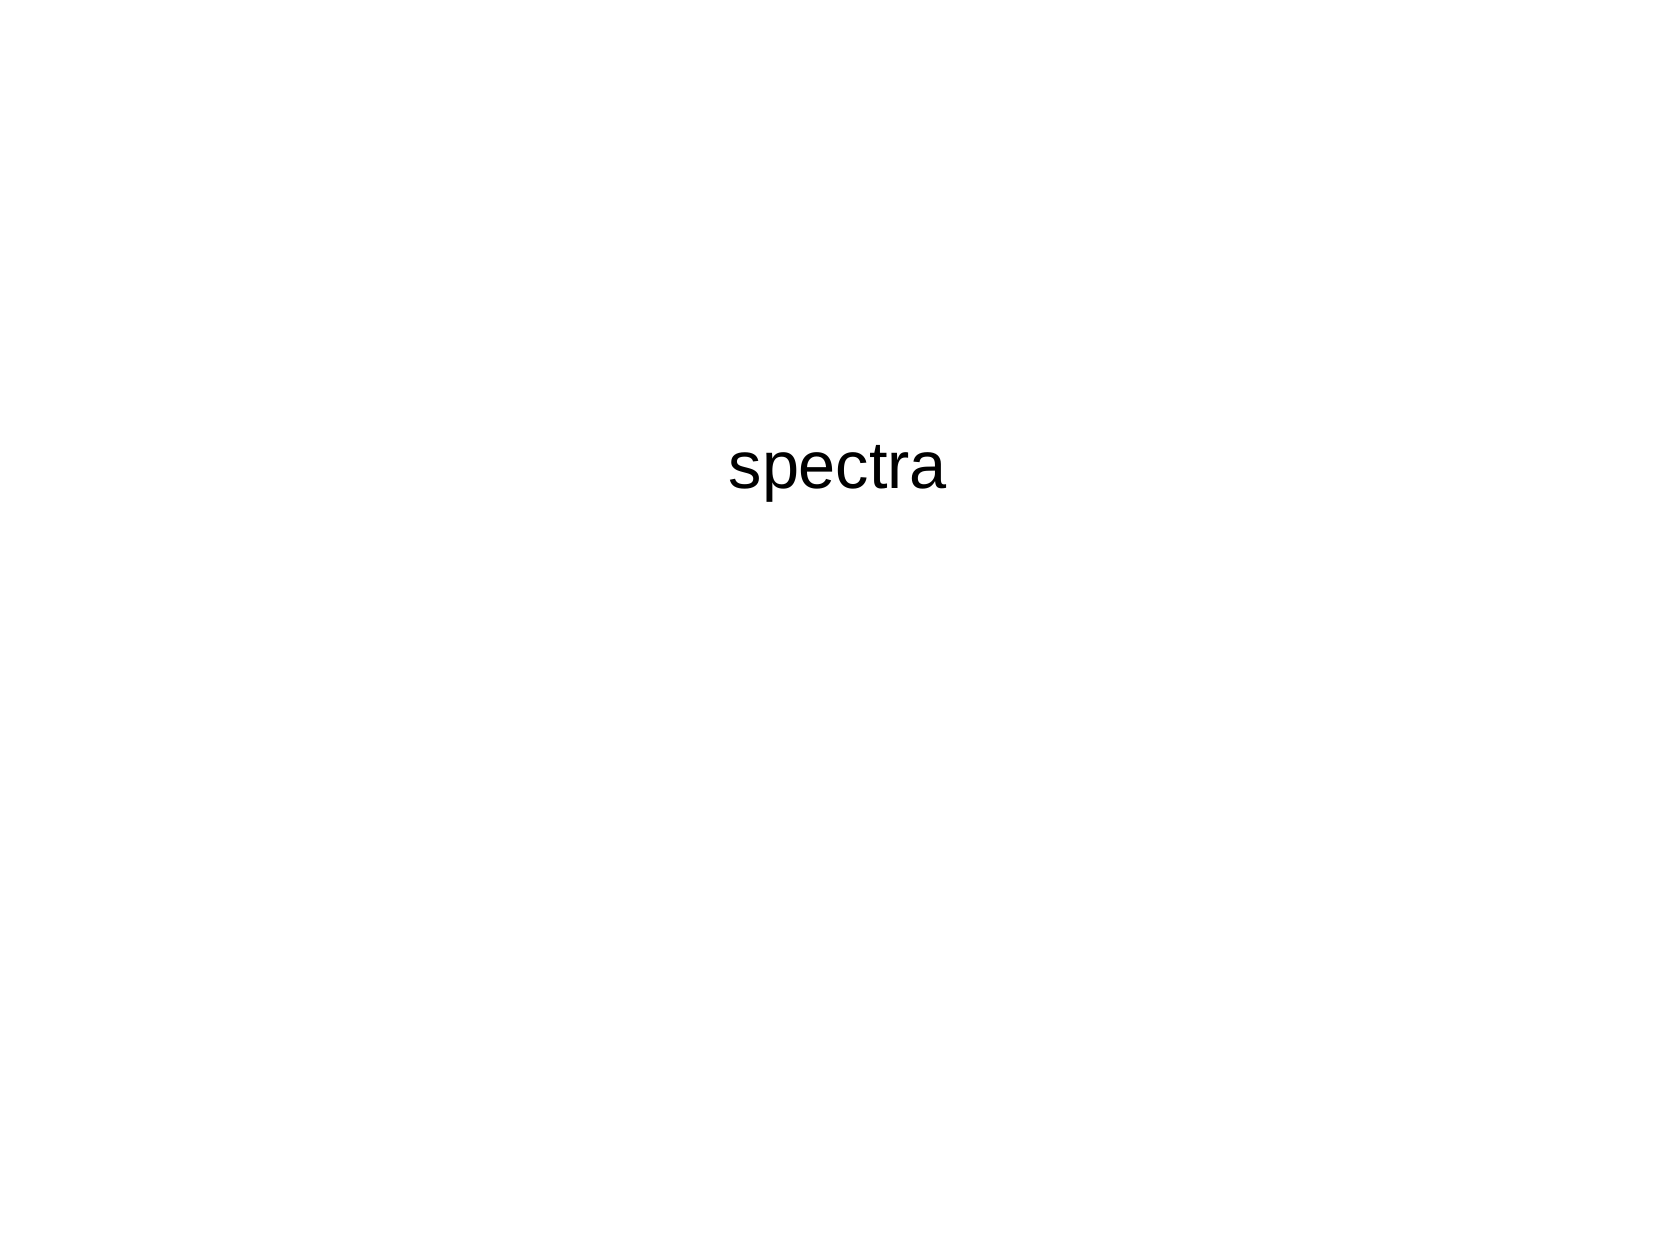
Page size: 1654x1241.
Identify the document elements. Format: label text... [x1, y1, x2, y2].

subtitle spectra [22, 19, 1654, 1166]
